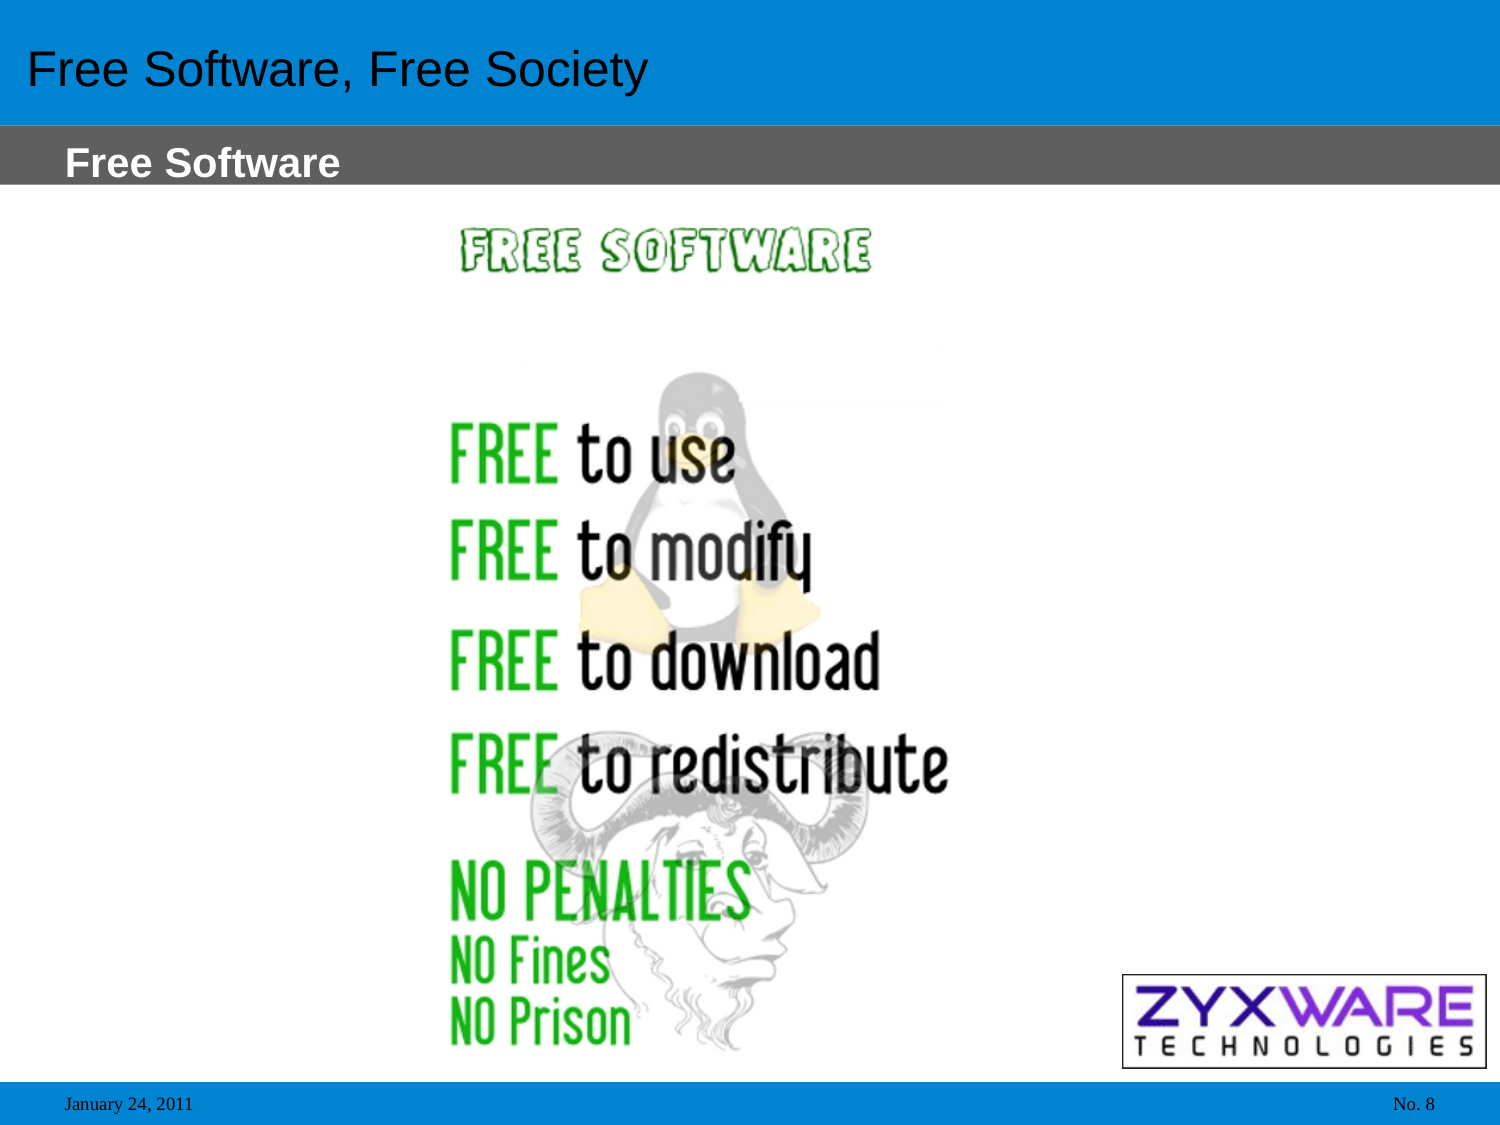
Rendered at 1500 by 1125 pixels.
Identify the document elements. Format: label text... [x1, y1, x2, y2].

title Free Software [64, 139, 1436, 187]
picture [1122, 974, 1487, 1069]
picture [413, 189, 975, 1073]
